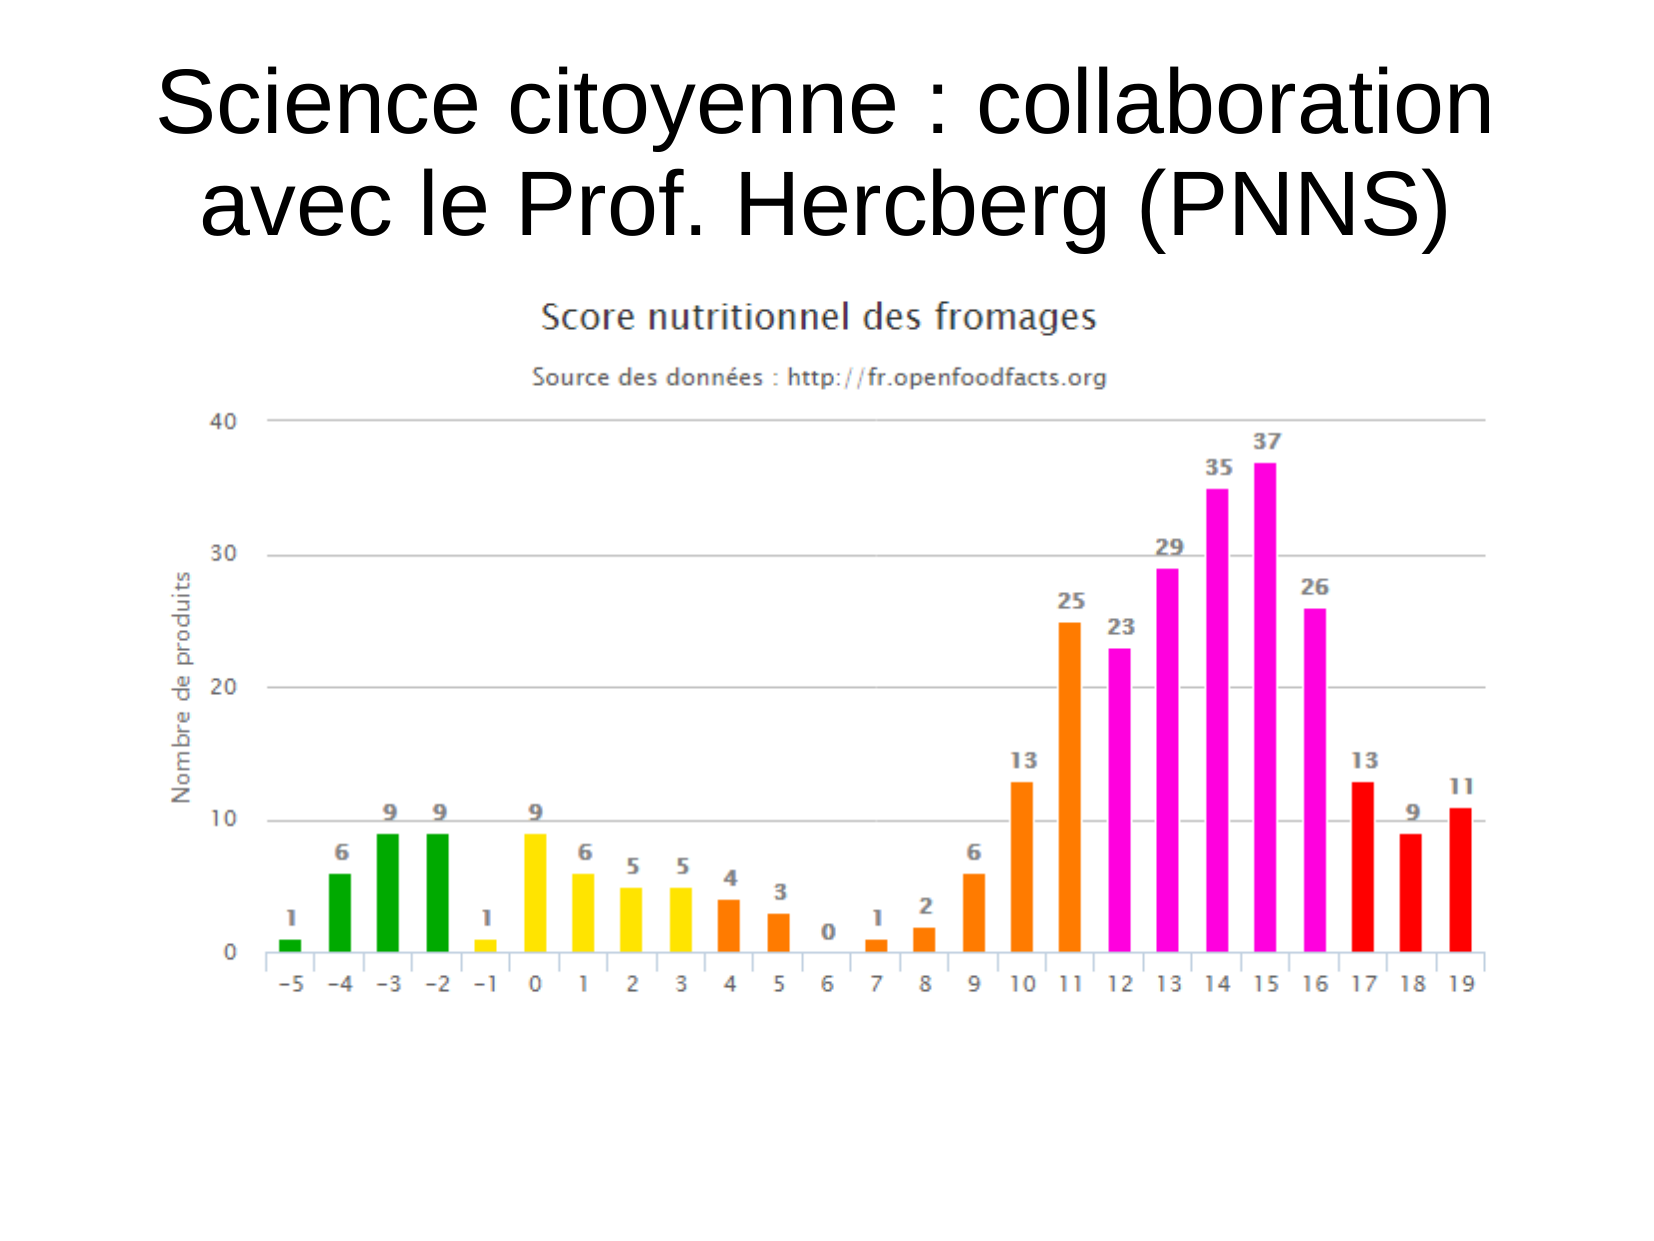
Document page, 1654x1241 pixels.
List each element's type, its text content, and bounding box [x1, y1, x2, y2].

title Science citoyenne : collaboration avec le Prof. Hercberg (PNNS) [82, 49, 1571, 257]
picture [162, 290, 1492, 1010]
